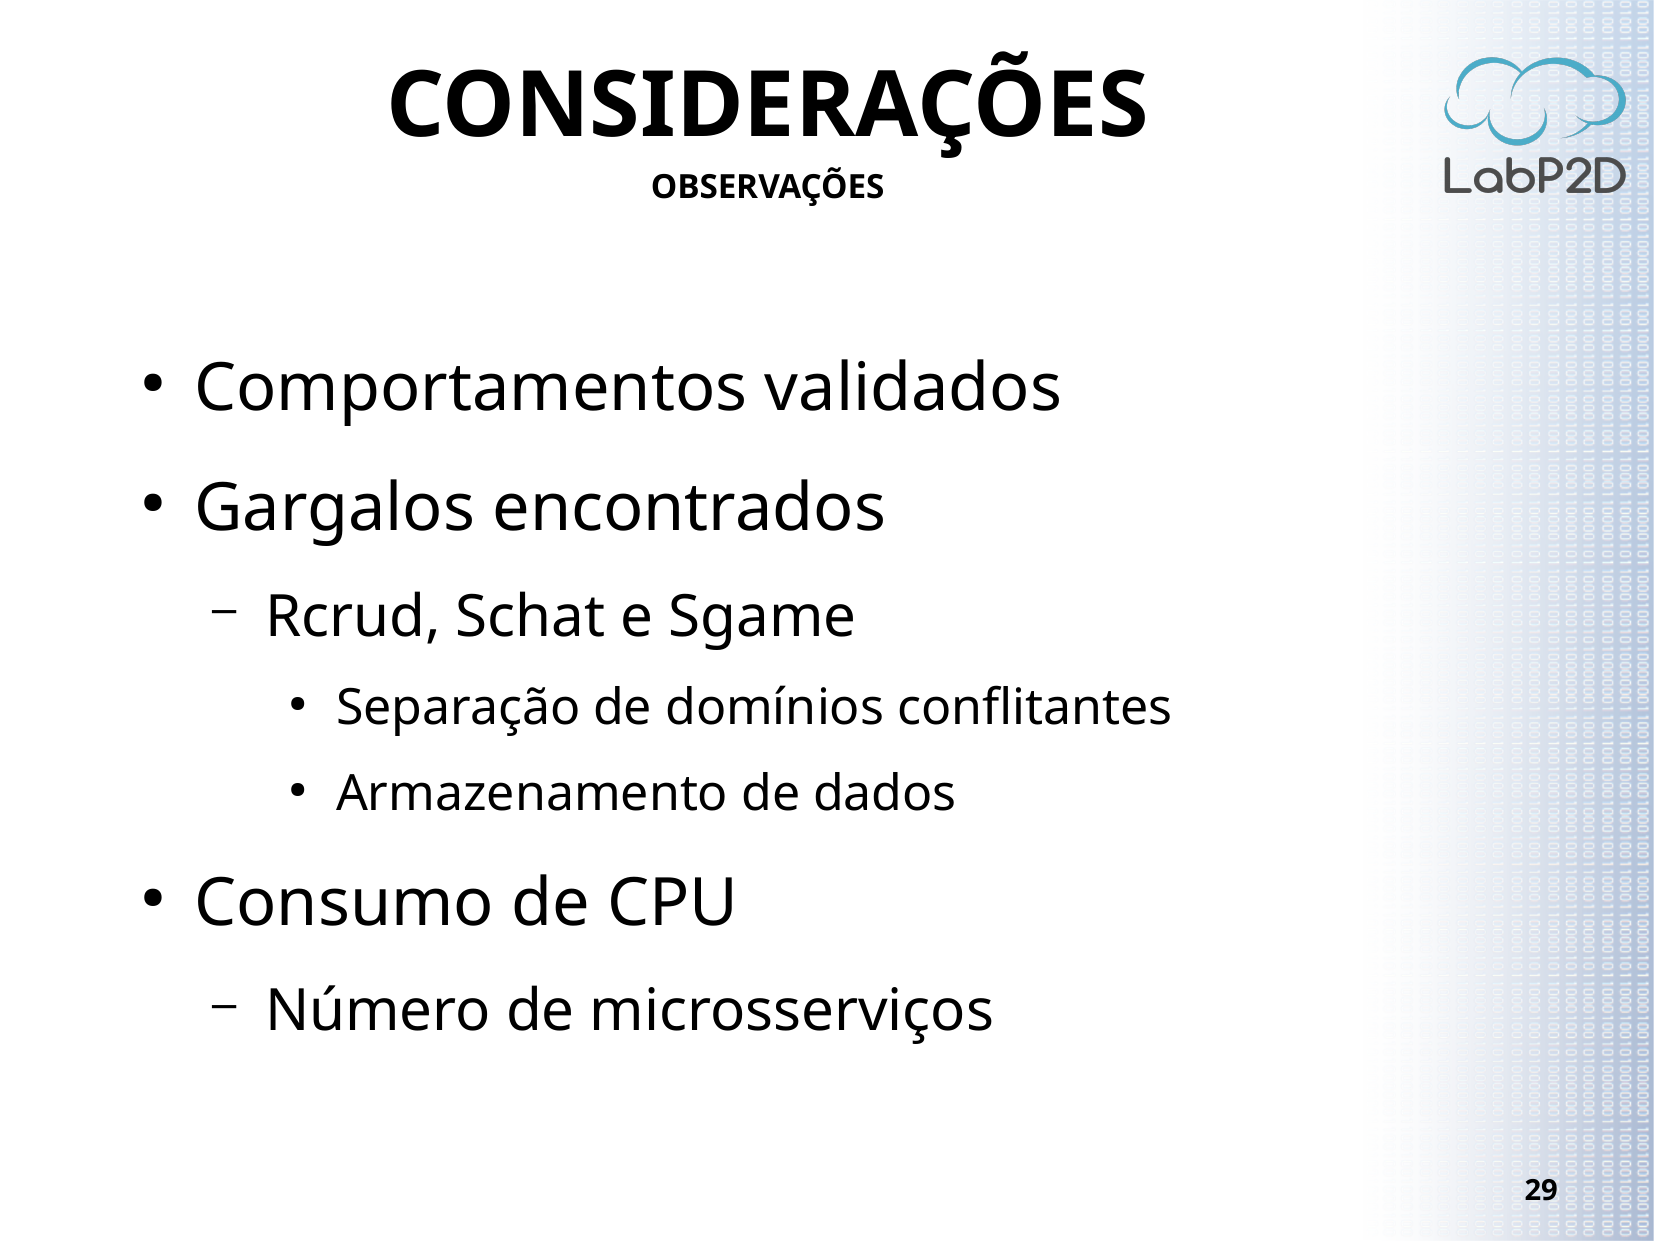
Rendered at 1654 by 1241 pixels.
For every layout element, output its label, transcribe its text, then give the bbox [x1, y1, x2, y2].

list Comportamentos validados Gargalos encontrados Rcrud, Schat e Sgame Separação de domínios conflitantes Armazenamento de dados Consumo de CPU Número de microsserviços [123, 271, 1418, 1116]
picture [1360, 1, 1654, 1240]
title CONSIDERAÇÕES OBSERVAÇÕES [82, 19, 1453, 227]
